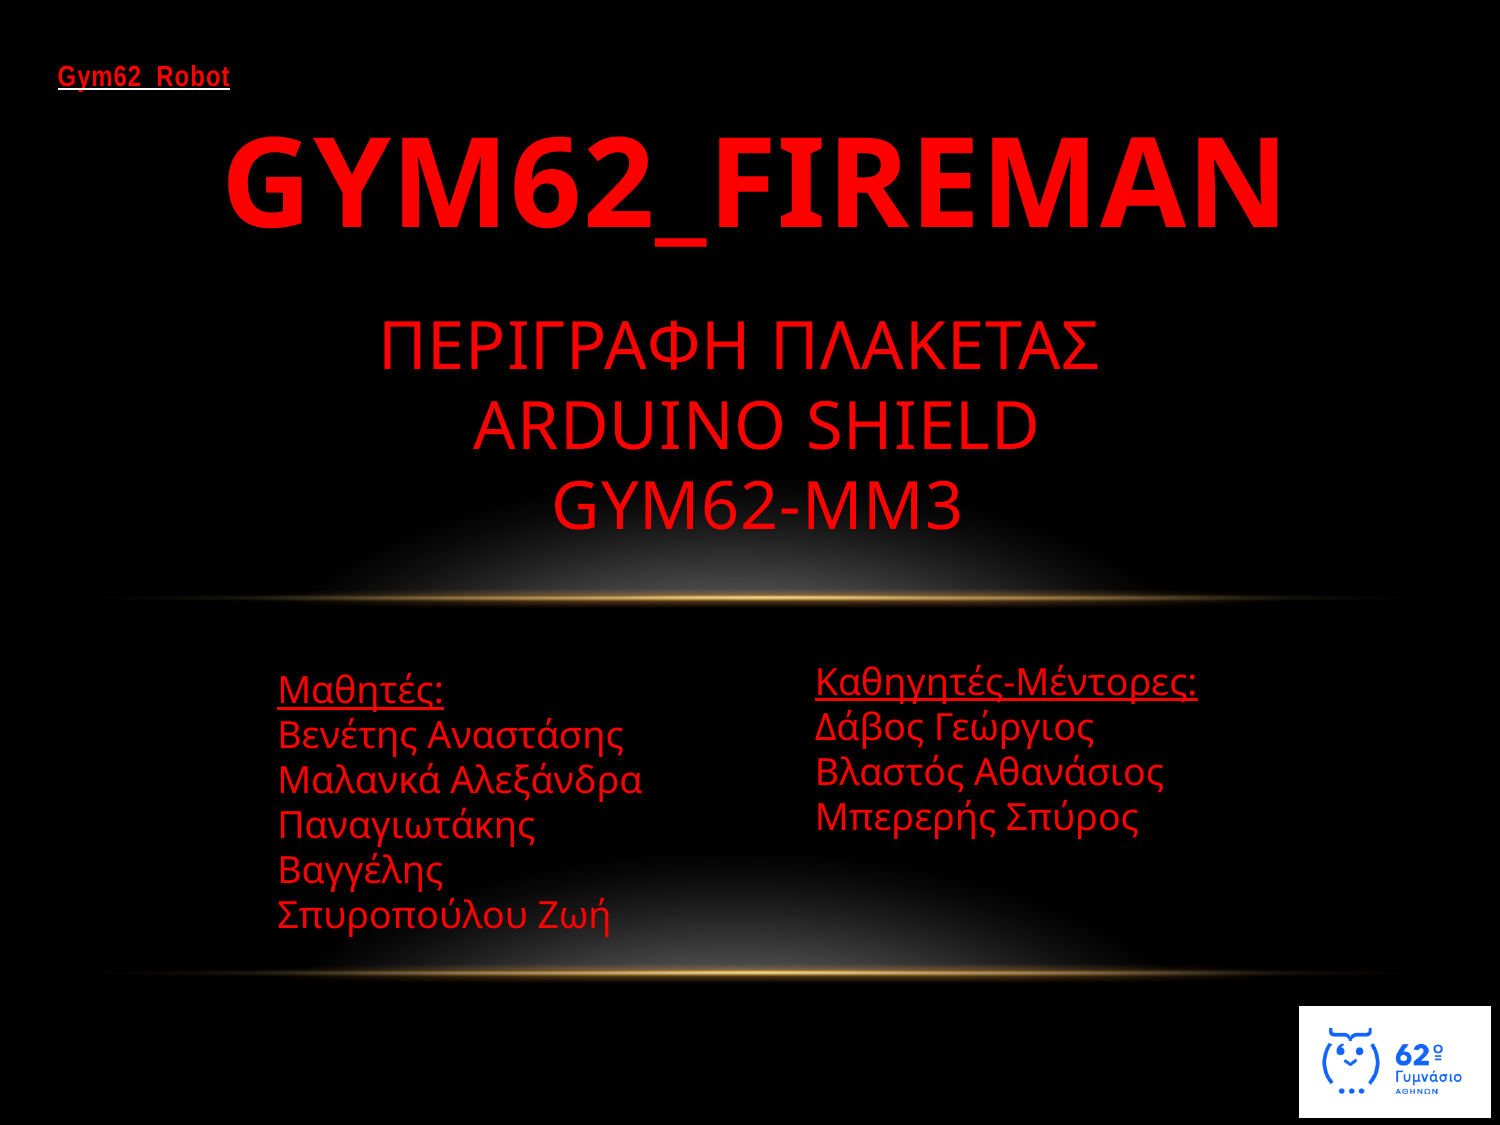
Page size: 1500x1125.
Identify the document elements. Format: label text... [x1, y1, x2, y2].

picture [0, 0, 1500, 1125]
text_box Gym62_Robot [37, 37, 250, 100]
text_box Μαθητές: Βενέτης Αναστάσης Μαλανκά Αλεξάνδρα Παναγιωτάκης Βαγγέλης Σπυροπούλου Ζωή [262, 614, 725, 980]
text_box Gym62_FireMan [106, 72, 1407, 260]
text_box ΠΕΡΙΓΡΑΦΗ ΠΛΑΚΕΤΑΣ aRDUINO SHIELD gym62-mm3 [120, 354, 1396, 550]
text_box Καθηγητές-Μέντορες: Δάβος Γεώργιος Βλαστός Αθανάσιος Μπερερής Σπύρος [799, 650, 1300, 890]
